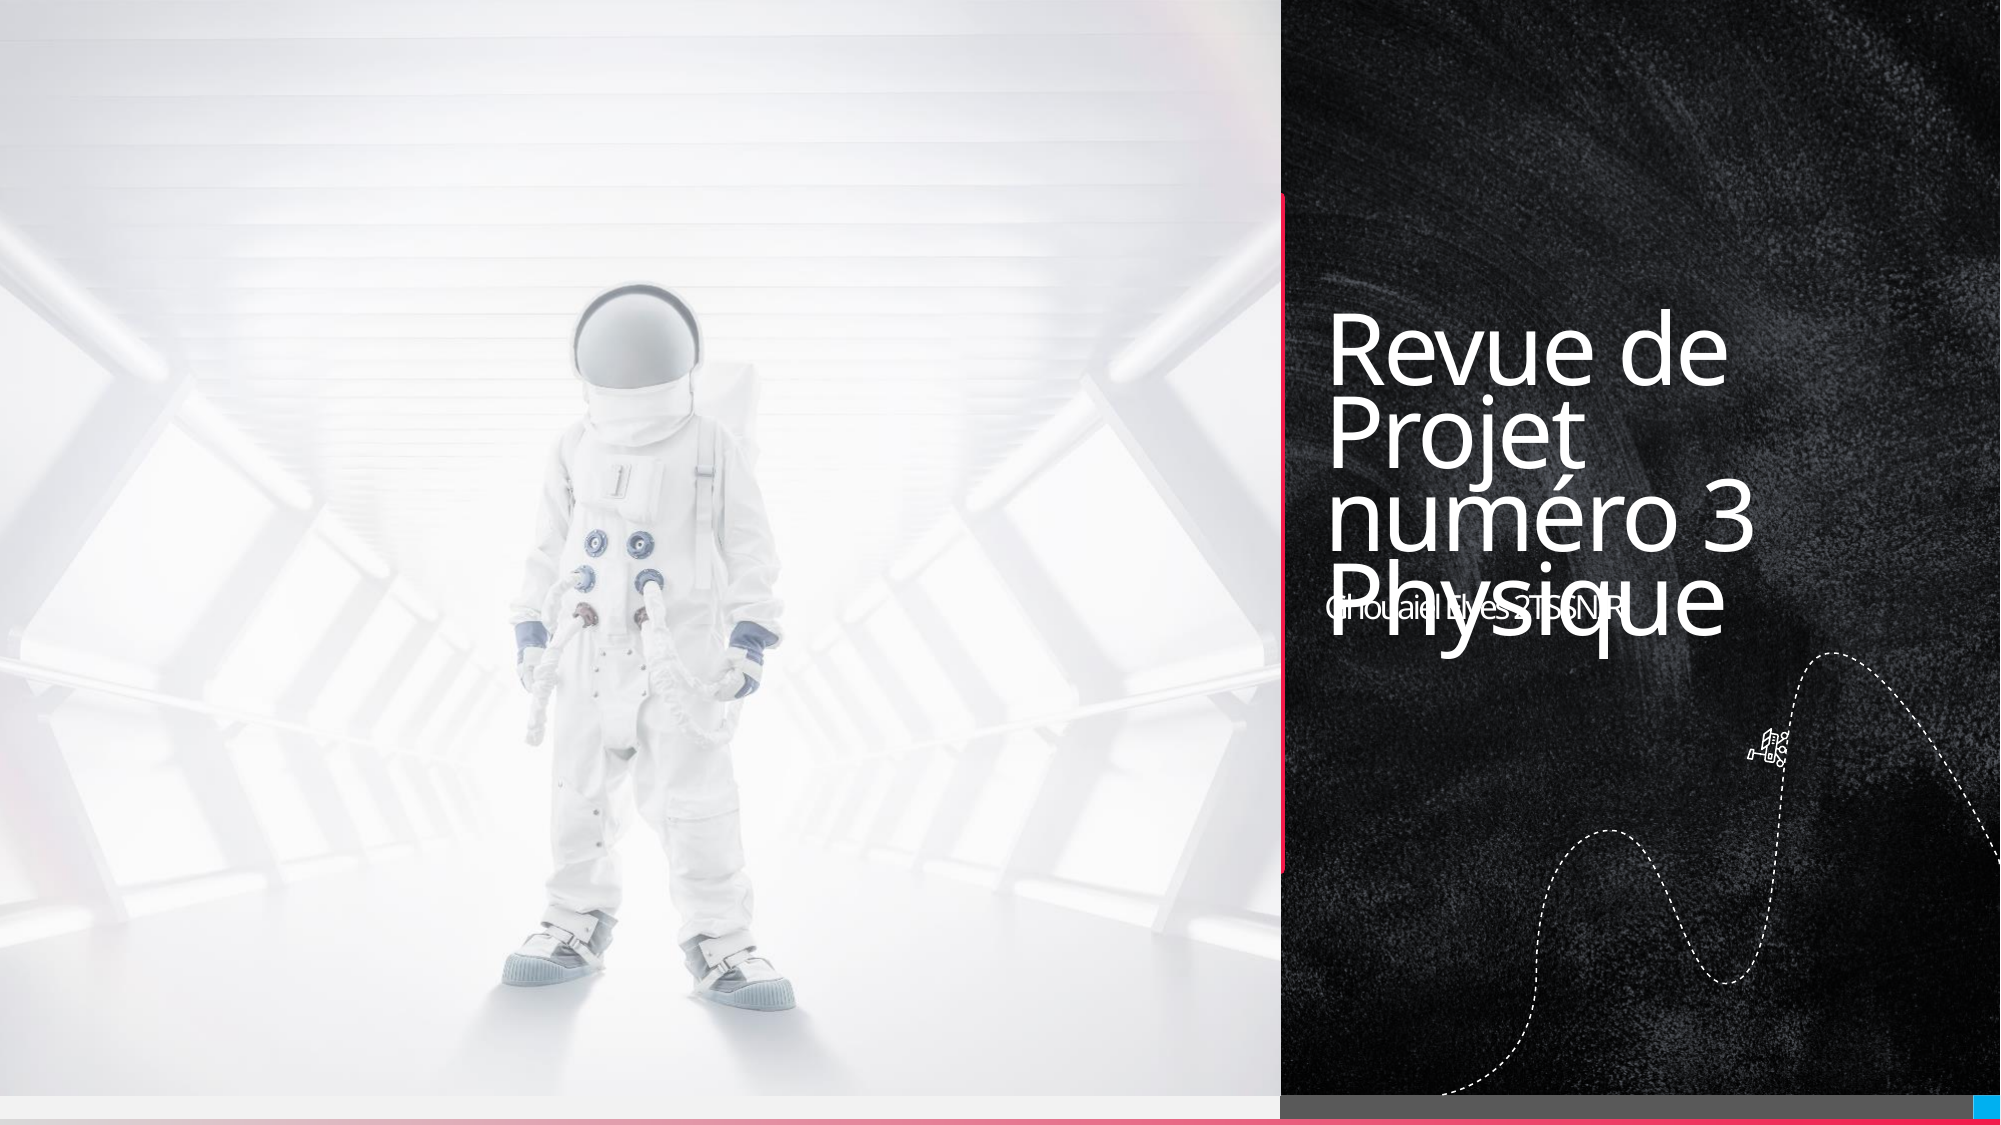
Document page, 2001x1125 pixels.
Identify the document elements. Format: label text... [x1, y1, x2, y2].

subtitle Ghouaiel Elyes 2TSSNIR [1324, 590, 1941, 710]
title Revue de Projet numéro 3 Physique [1324, 321, 1942, 576]
picture [0, 0, 2000, 1096]
text_box [1746, 728, 1789, 768]
